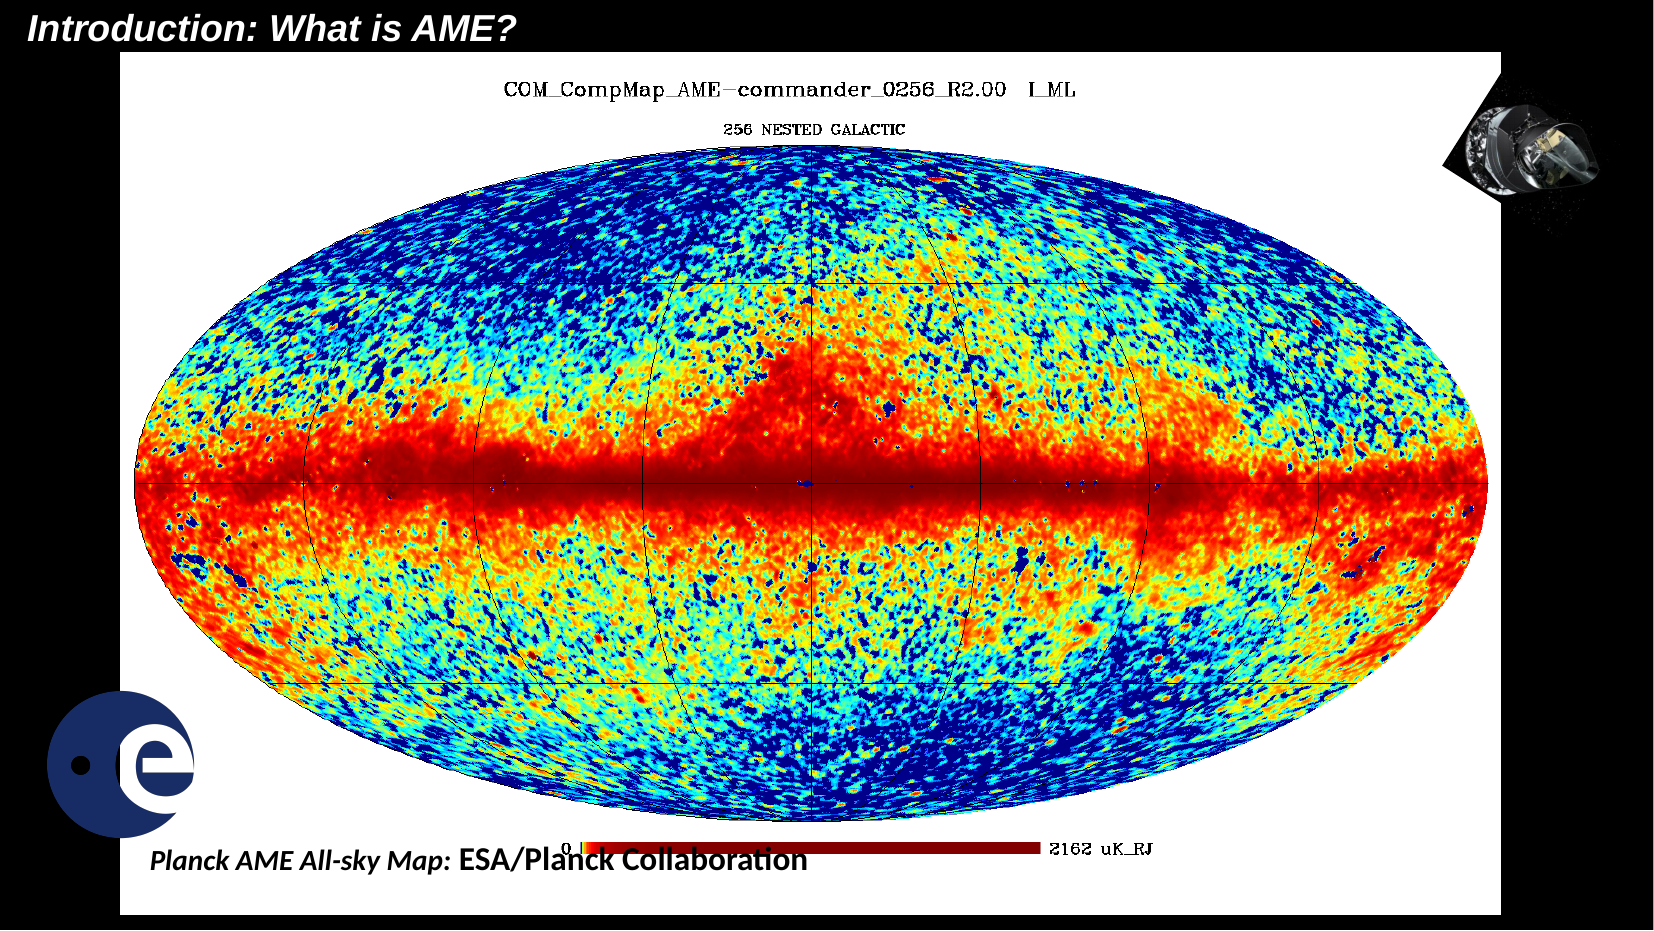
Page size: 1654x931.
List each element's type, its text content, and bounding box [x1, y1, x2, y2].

picture [45, 61, 1621, 916]
text_box Planck AME All-sky Map: ESA/Planck Collaboration [135, 830, 1158, 885]
text_box Introduction: What is AME? [12, 0, 1654, 61]
